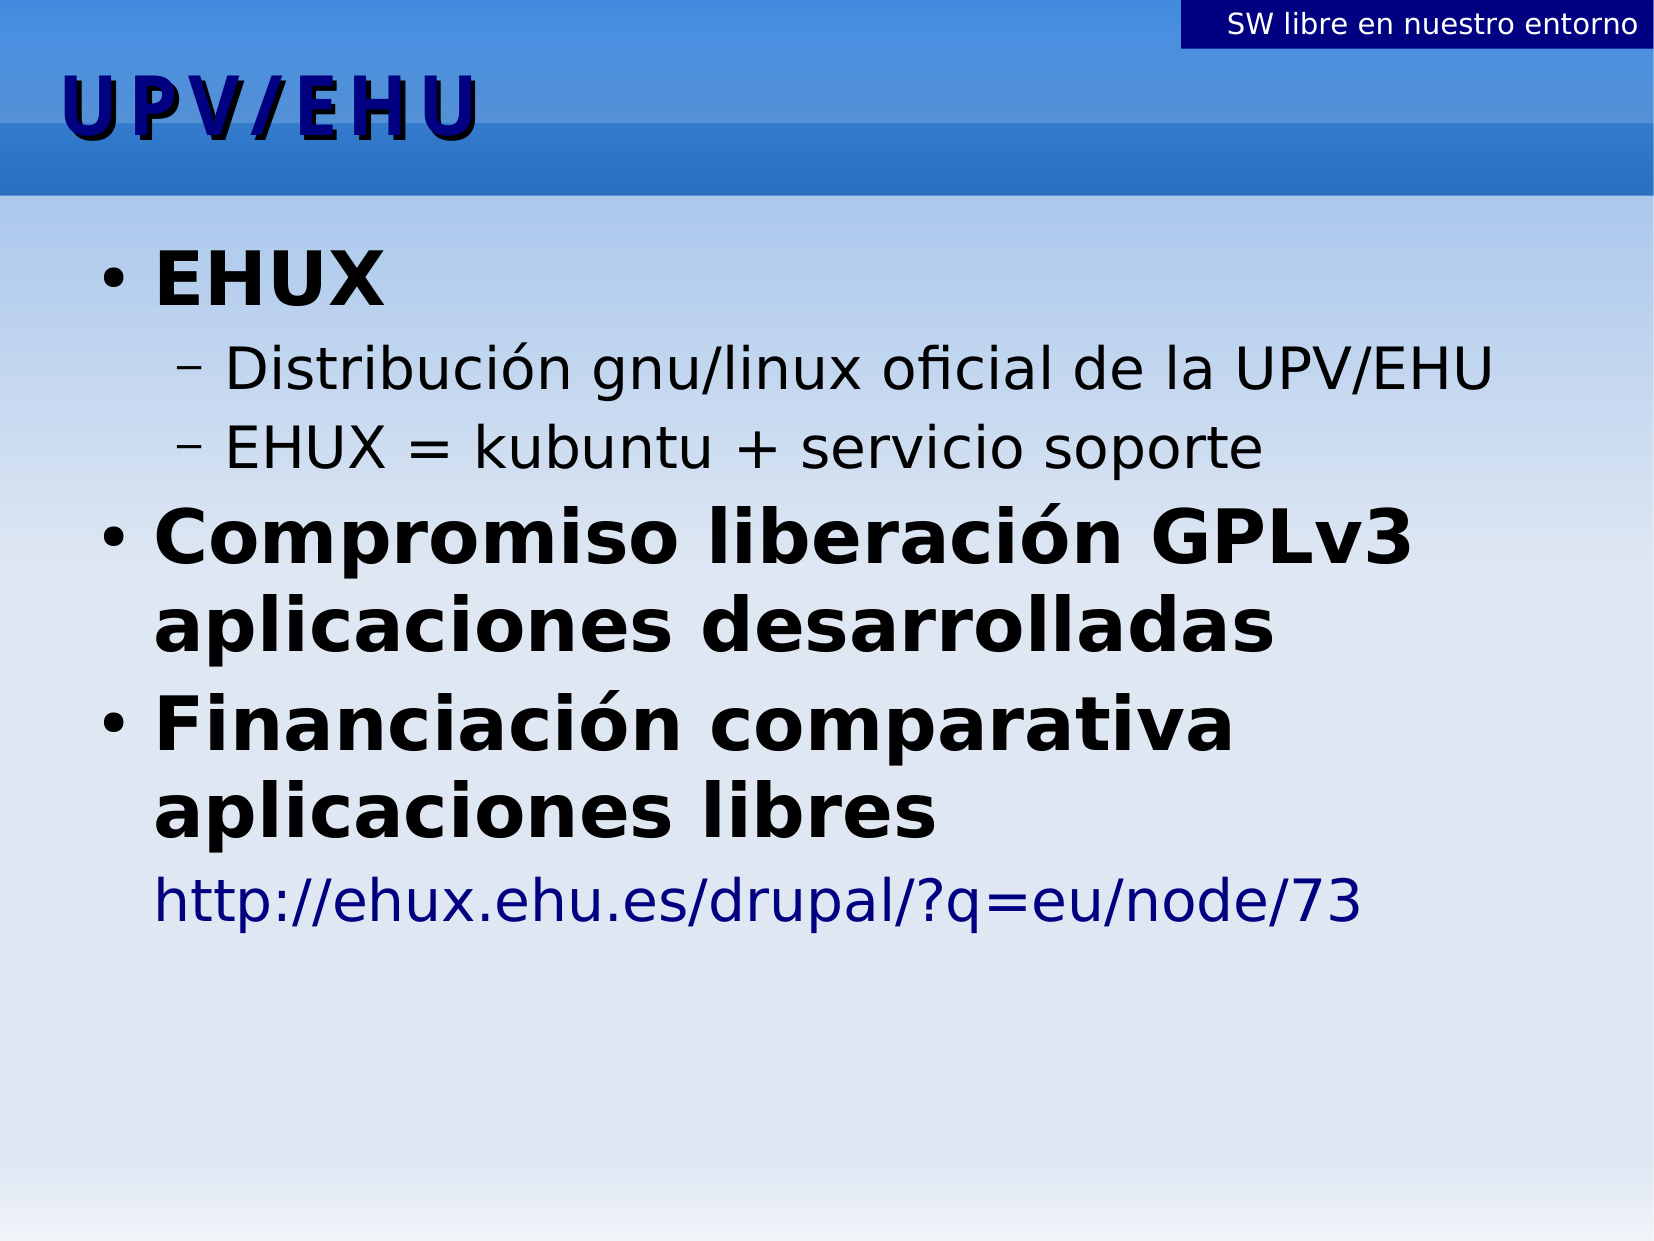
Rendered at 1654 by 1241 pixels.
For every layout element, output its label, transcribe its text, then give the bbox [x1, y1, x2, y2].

text_box SW libre en nuestro entorno [1181, 0, 1654, 48]
picture [0, 0, 1654, 1241]
list EHUX Distribución gnu/linux oficial de la UPV/EHU EHUX = kubuntu + servicio soporte Compromiso liberación GPLv3 aplicaciones desarrolladas Financiación comparativa aplicaciones libres http://ehux.ehu.es/drupal/?q=eu/node/73 [82, 236, 1565, 1094]
title UPV/EHU [59, 29, 1654, 178]
